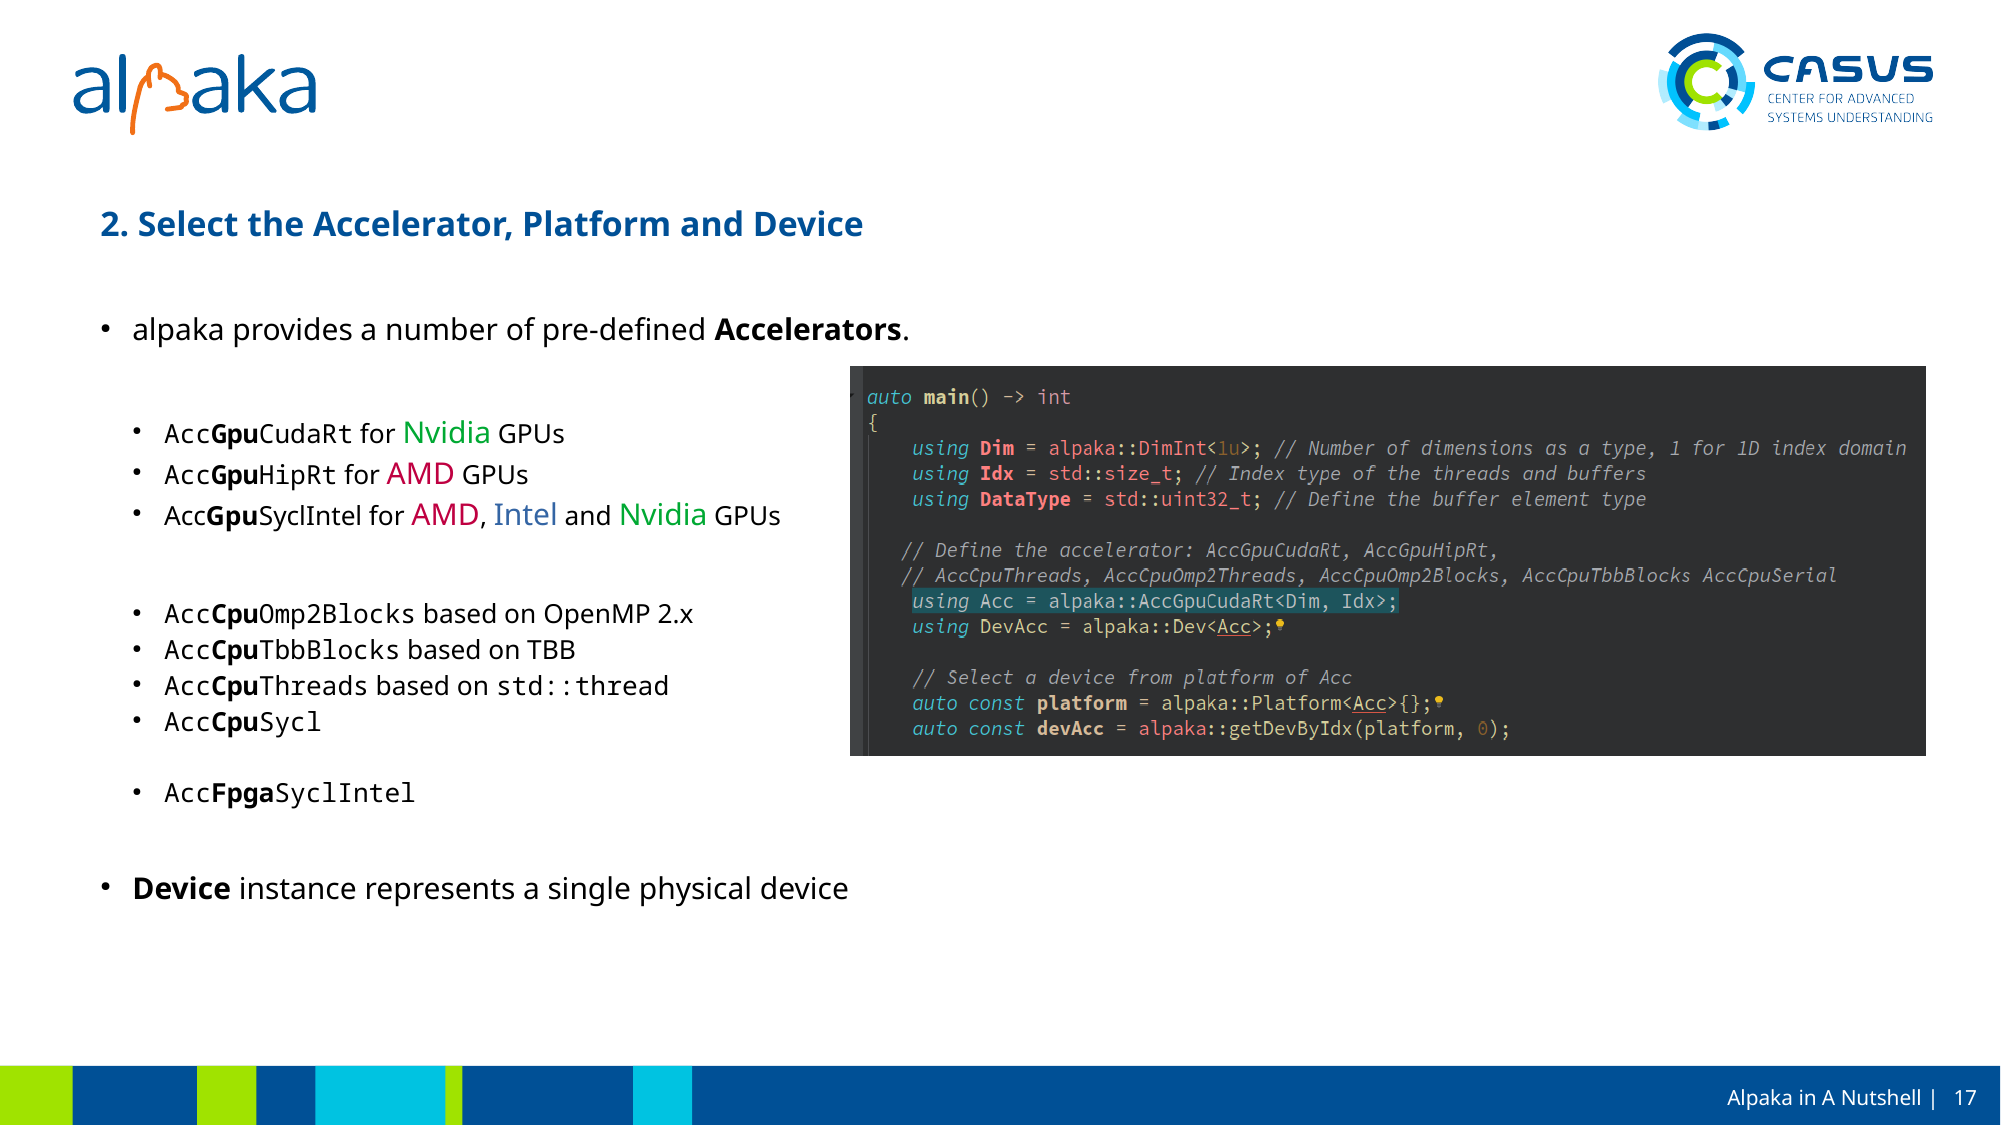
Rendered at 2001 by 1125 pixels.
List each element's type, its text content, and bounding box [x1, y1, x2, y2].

picture [72, 53, 317, 136]
list 2. Select the Accelerator, Platform and Device alpaka provides a number of pre-defined Accelerators. AccGpuCudaRt for Nvidia GPUs AccGpuHipRt for AMD GPUs AccGpuSyclIntel for AMD, Intel and Nvidia GPUs AccCpuOmp2Blocks based on OpenMP 2.x AccCpuTbbBlocks based on TBB AccCpuThreads based on std::thread AccCpuSycl AccFpgaSyclIntel Device instance represents a single physical device [100, 200, 914, 916]
picture [1658, 33, 1933, 131]
picture [850, 366, 1926, 756]
